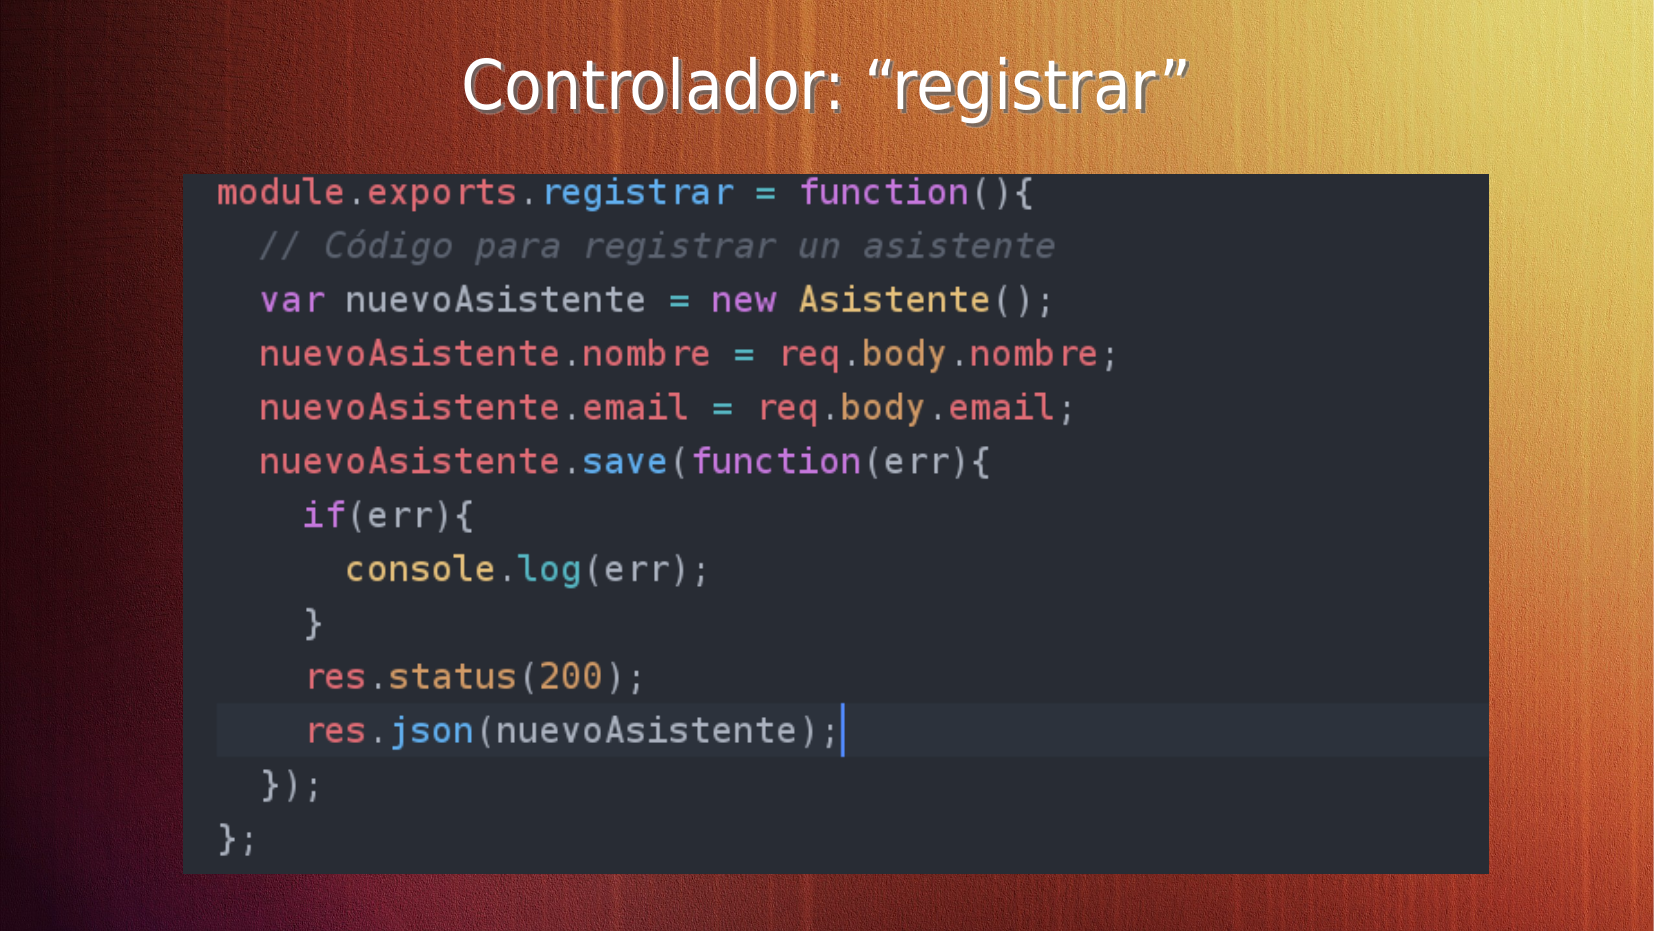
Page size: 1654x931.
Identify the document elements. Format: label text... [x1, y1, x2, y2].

picture [0, 0, 1654, 931]
title Controlador: “registrar” [82, 37, 1571, 136]
